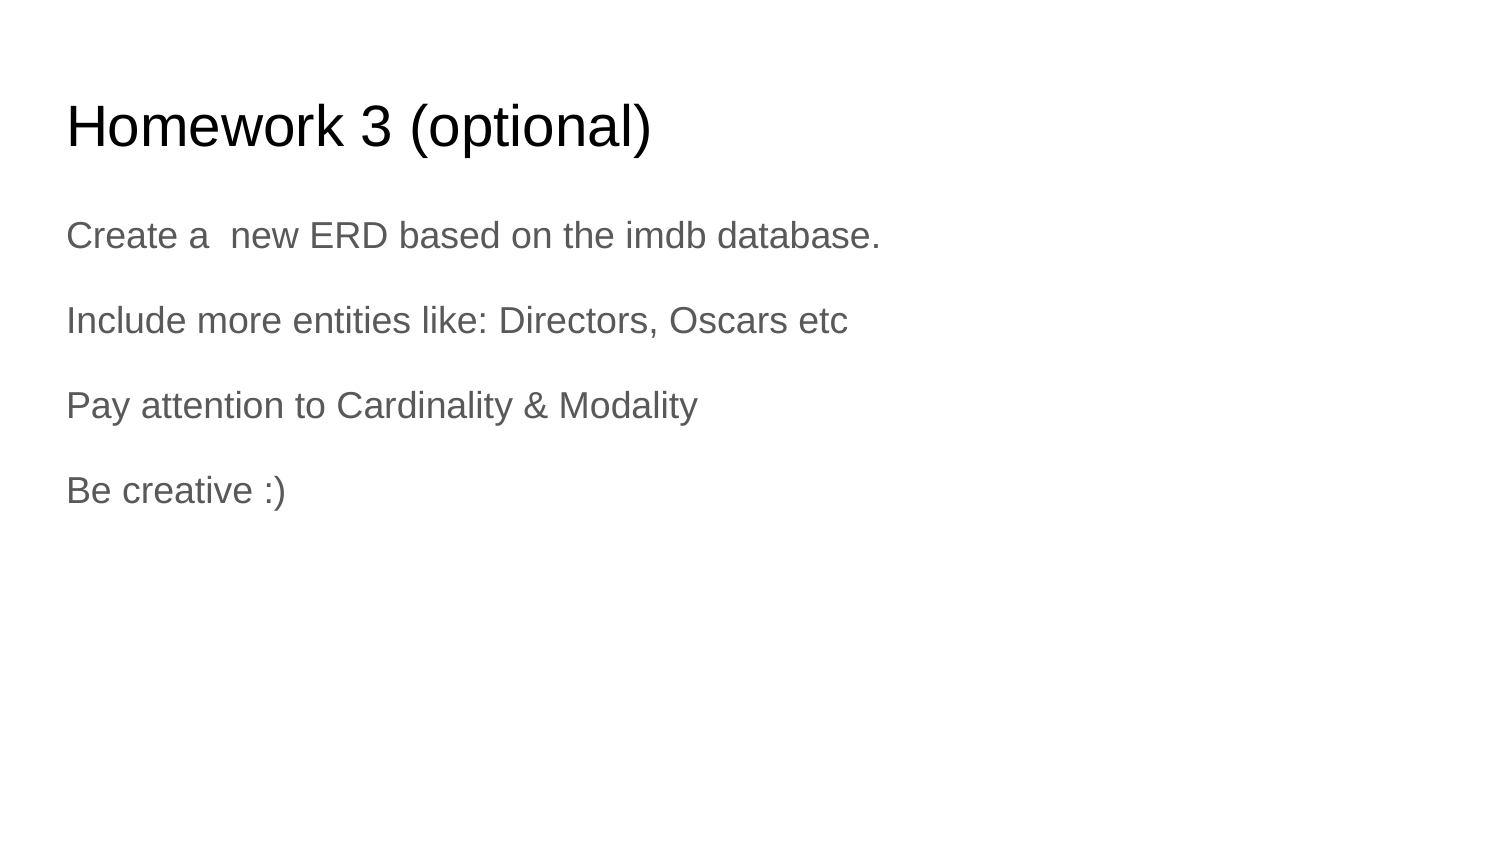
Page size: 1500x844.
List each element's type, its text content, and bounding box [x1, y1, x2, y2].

list Create a new ERD based on the imdb database. Include more entities like: Directors, Oscars etc Pay attention to Cardinality & Modality Be creative :) [51, 189, 1449, 750]
title Homework 3 (optional) [51, 72, 1449, 167]
